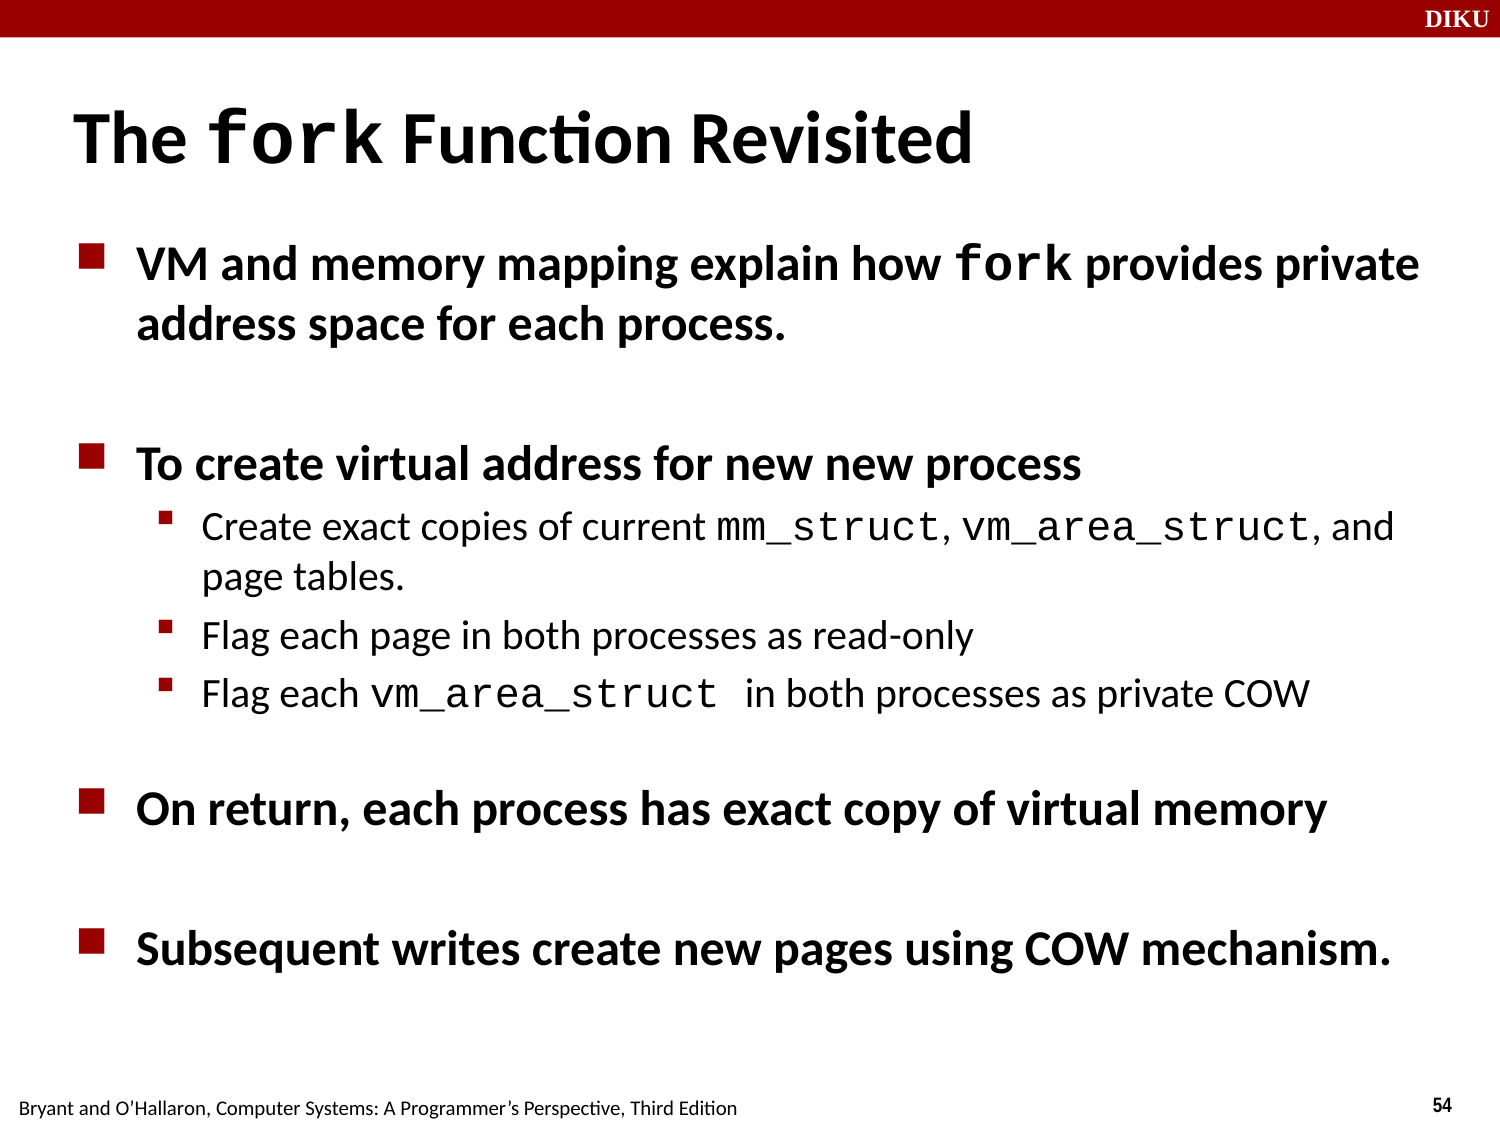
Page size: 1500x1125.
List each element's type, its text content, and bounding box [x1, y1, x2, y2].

text_box VM and memory mapping explain how fork provides private address space for each process. To create virtual address for new new process Create exact copies of current mm_struct, vm_area_struct, and page tables. Flag each page in both processes as read-only Flag each vm_area_struct in both processes as private COW On return, each process has exact copy of virtual memory Subsequent writes create new pages using COW mechanism. [65, 223, 1463, 1039]
text_box The fork Function Revisited [58, 71, 1304, 197]
